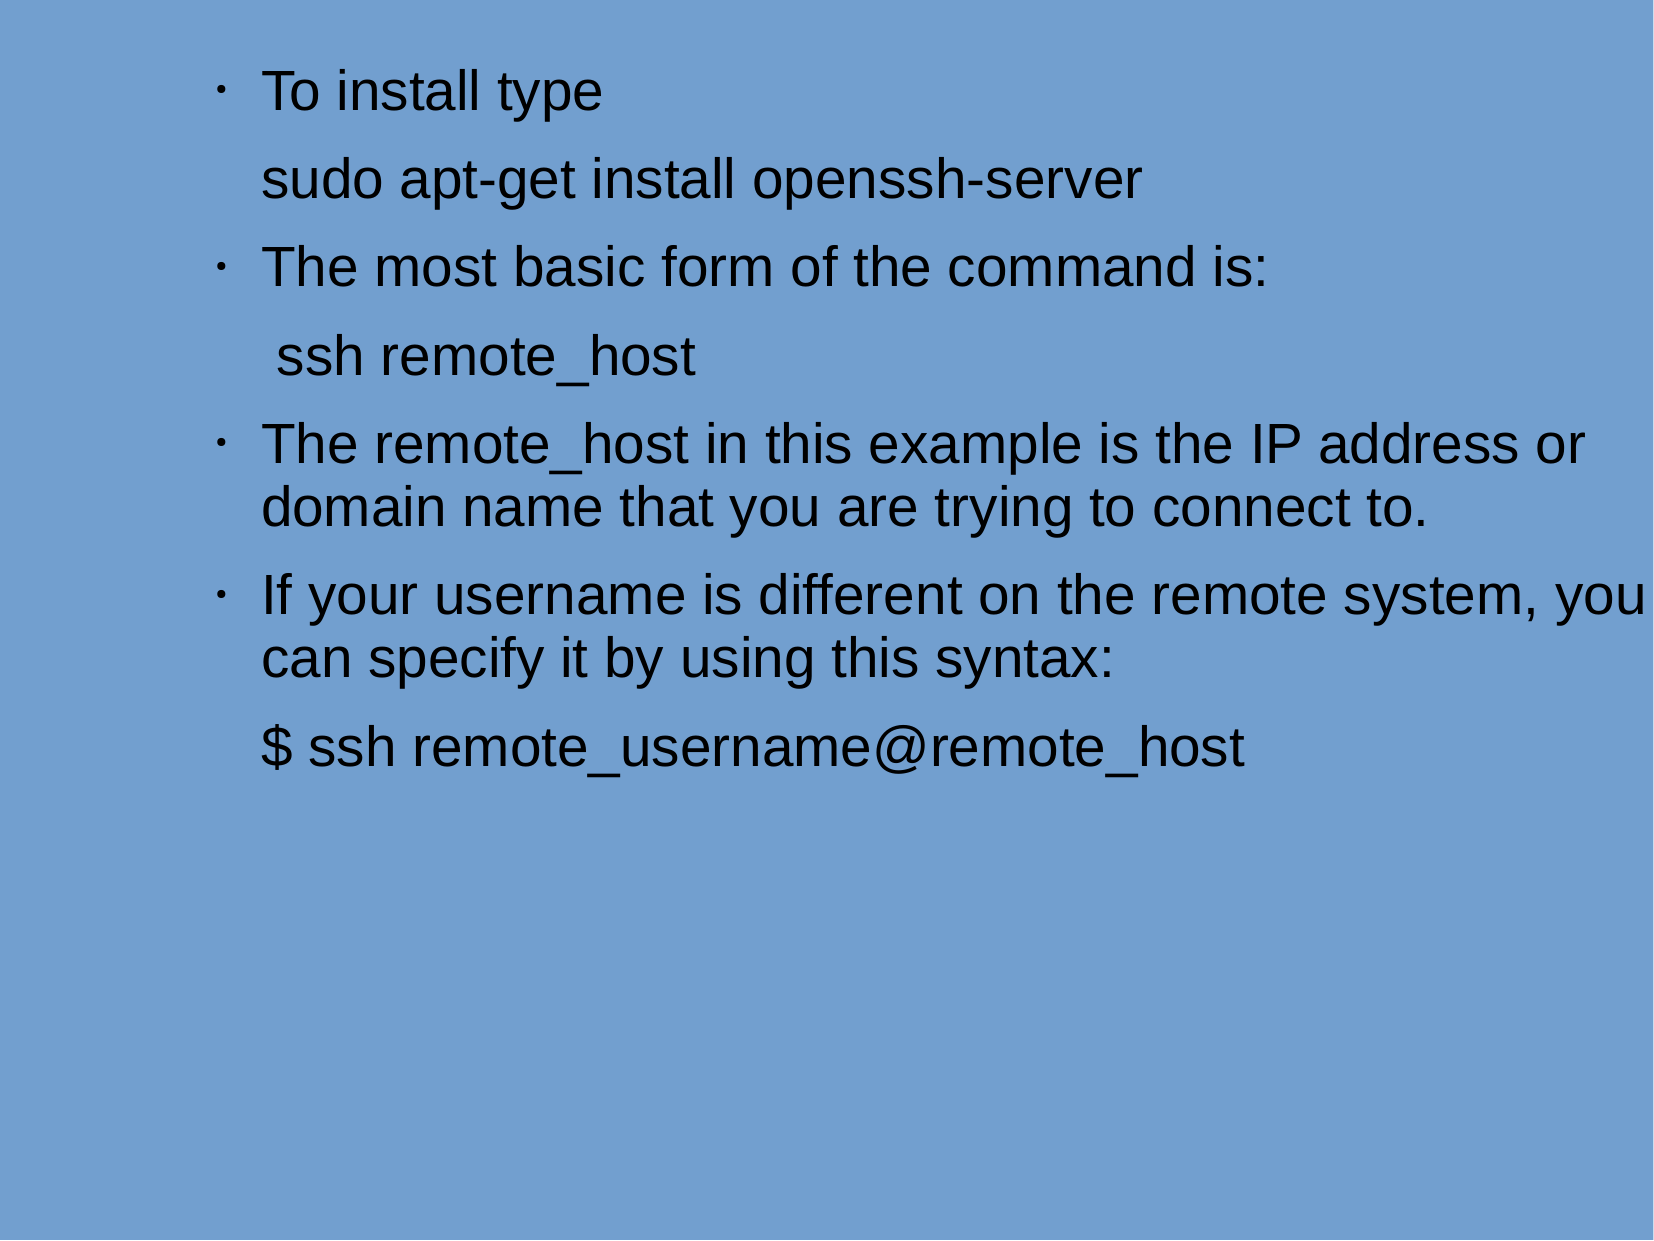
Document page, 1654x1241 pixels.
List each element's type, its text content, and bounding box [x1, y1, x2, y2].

title [59, 17, 1548, 225]
list To install type sudo apt-get install openssh-server The most basic form of the command is: ssh remote_host The remote_host in this example is the IP address or domain name that you are trying to connect to. If your username is different on the remote system, you can specify it by using this syntax: $ ssh remote_username@remote_host [200, 59, 1654, 779]
